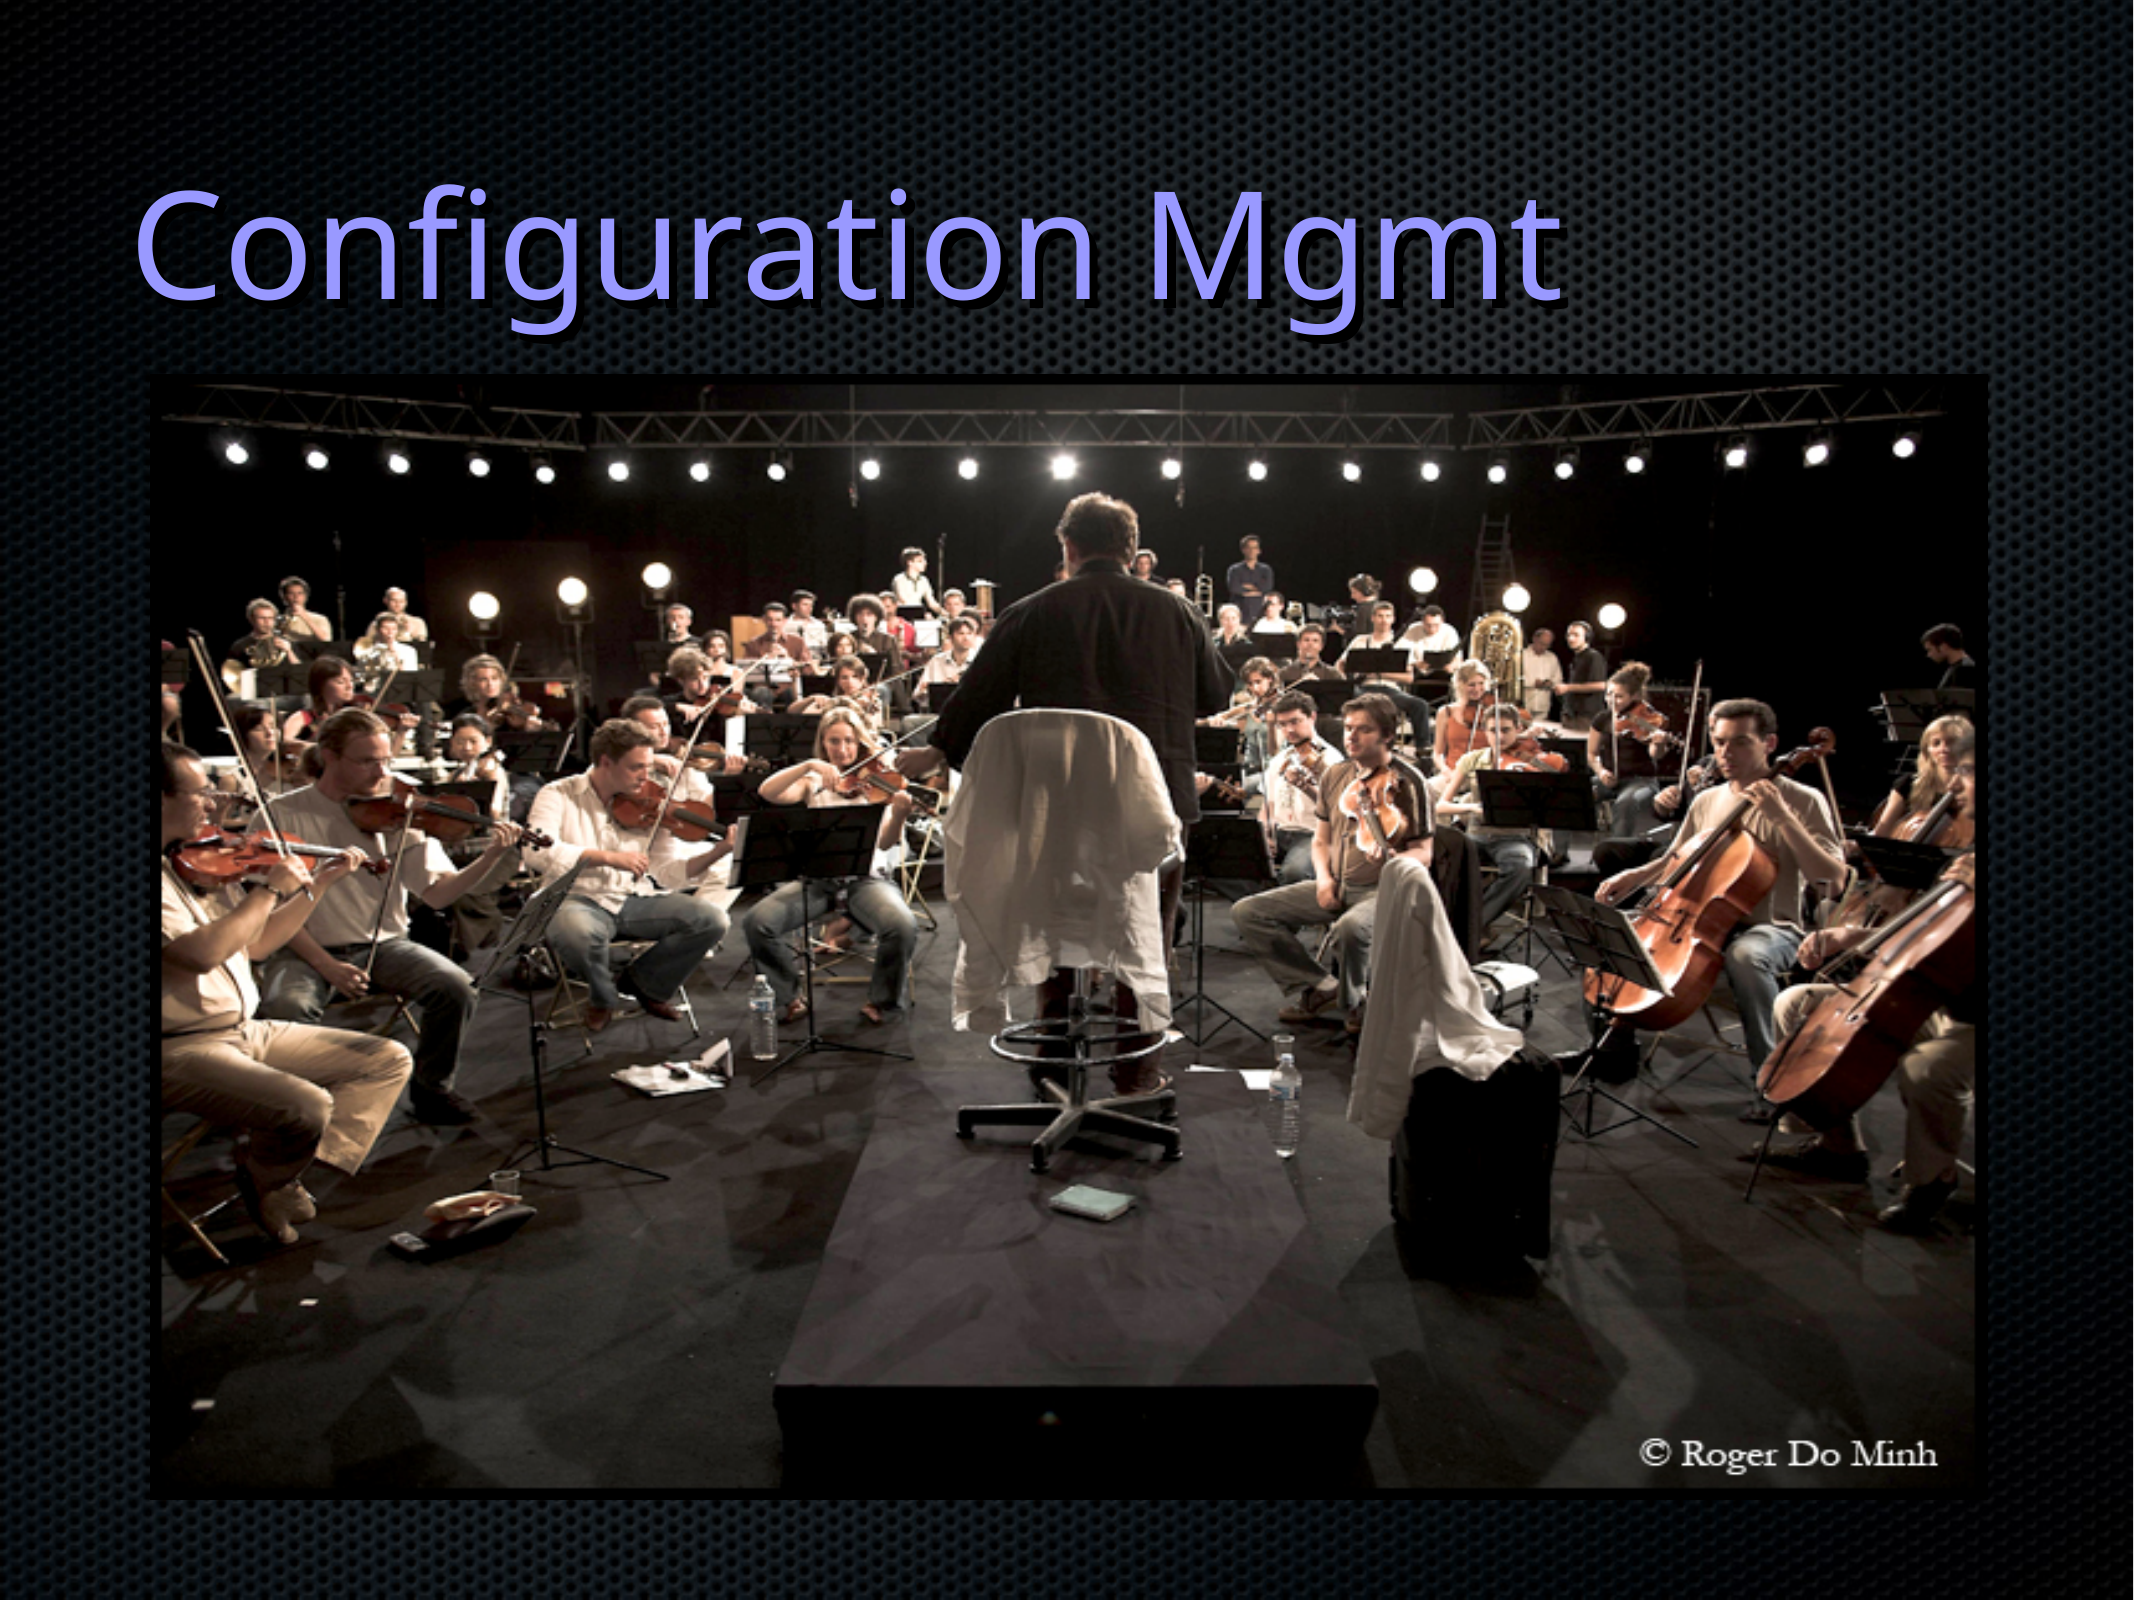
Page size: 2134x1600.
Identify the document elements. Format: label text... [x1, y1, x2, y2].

title Configuration Mgmt [129, 49, 2005, 413]
list [129, 413, 2005, 1522]
picture [0, 0, 2134, 1600]
